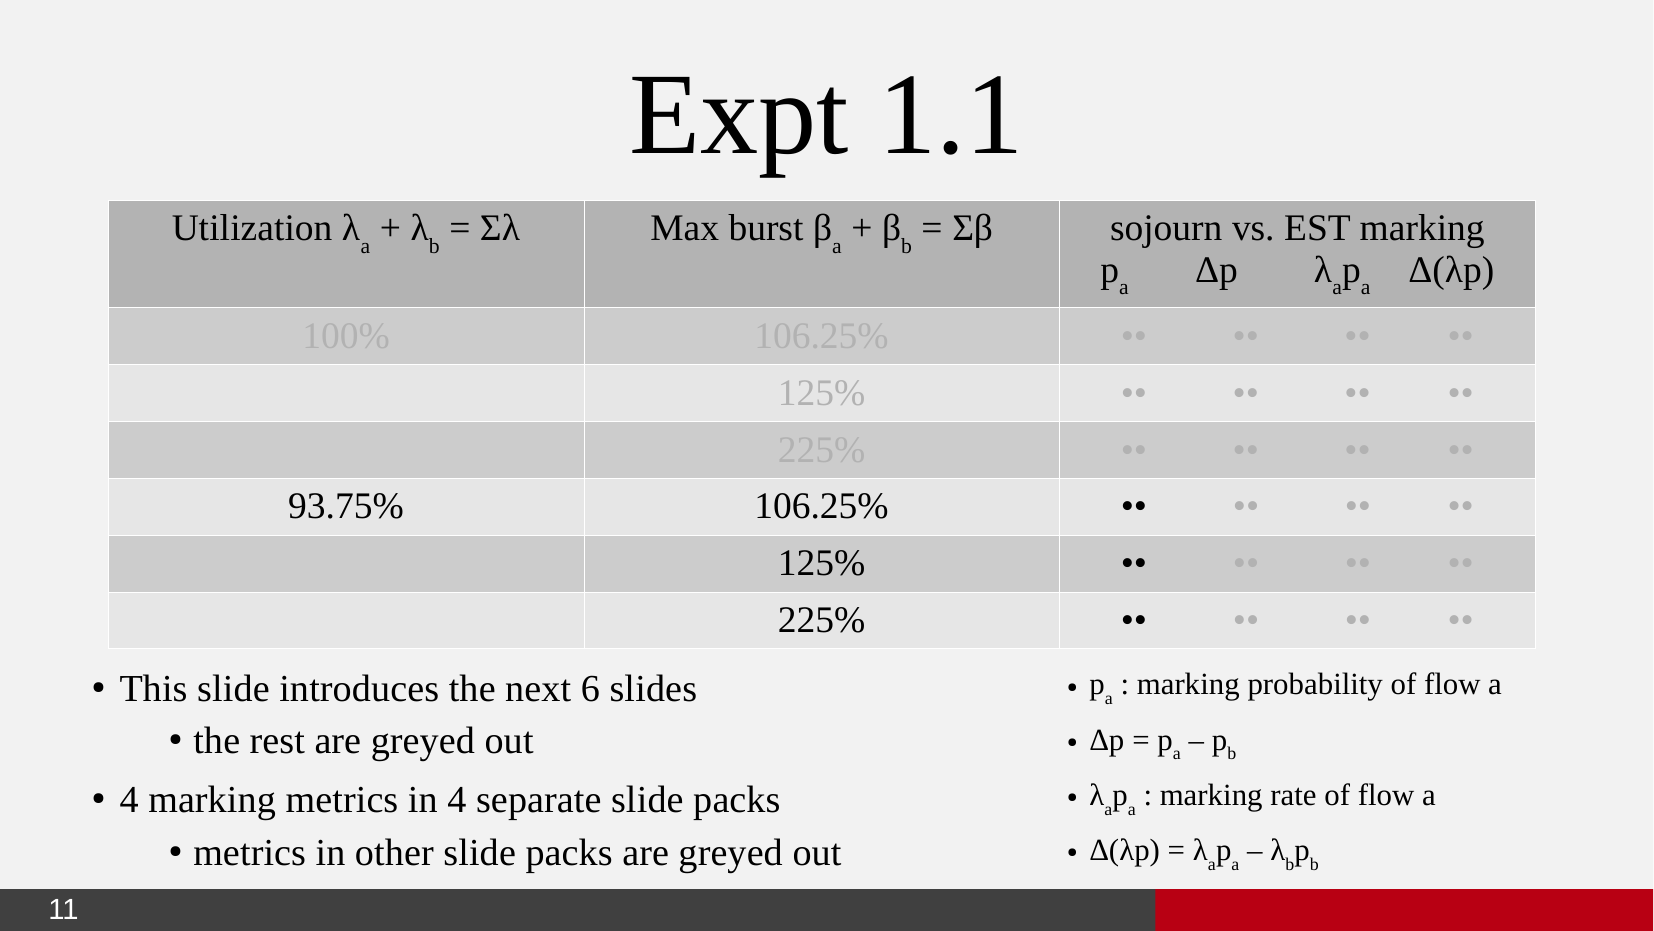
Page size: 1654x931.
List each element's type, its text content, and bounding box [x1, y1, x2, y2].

table_cell 125% [585, 365, 1059, 421]
table_cell 106.25% [585, 308, 1059, 364]
table_cell •• •• •• •• [1060, 536, 1535, 592]
table_cell [109, 593, 584, 648]
list This slide introduces the next 6 slides the rest are greyed out 4 marking metrics in 4 separate slide packs metrics in other slide packs are greyed out [82, 667, 1022, 876]
list pa : marking probability of flow a Δp = pa – pb λapa : marking rate of flow a Δ(λp) = λapa – λbpb [1059, 667, 1571, 876]
title Expt 1.1 [82, 37, 1571, 193]
table_cell 225% [585, 422, 1059, 478]
table_cell •• •• •• •• [1060, 593, 1535, 648]
table_cell 106.25% [585, 479, 1059, 535]
table_cell •• •• •• •• [1060, 308, 1535, 364]
table_cell 125% [585, 536, 1059, 592]
table_header Utilization λa + λb = Σλ [109, 201, 584, 307]
table_cell 225% [585, 593, 1059, 648]
table_cell [109, 536, 584, 592]
table_cell •• •• •• •• [1060, 422, 1535, 478]
table_cell •• •• •• •• [1060, 365, 1535, 421]
table_cell [109, 422, 584, 478]
table_header sojourn vs. EST marking pa Δp λapa Δ(λp) [1060, 201, 1535, 307]
table_cell 93.75% [109, 479, 584, 535]
table_header Max burst βa + βb = Σβ [585, 201, 1059, 307]
table_cell [109, 365, 584, 421]
table_cell 100% [109, 308, 584, 364]
table_cell •• •• •• •• [1060, 479, 1535, 535]
